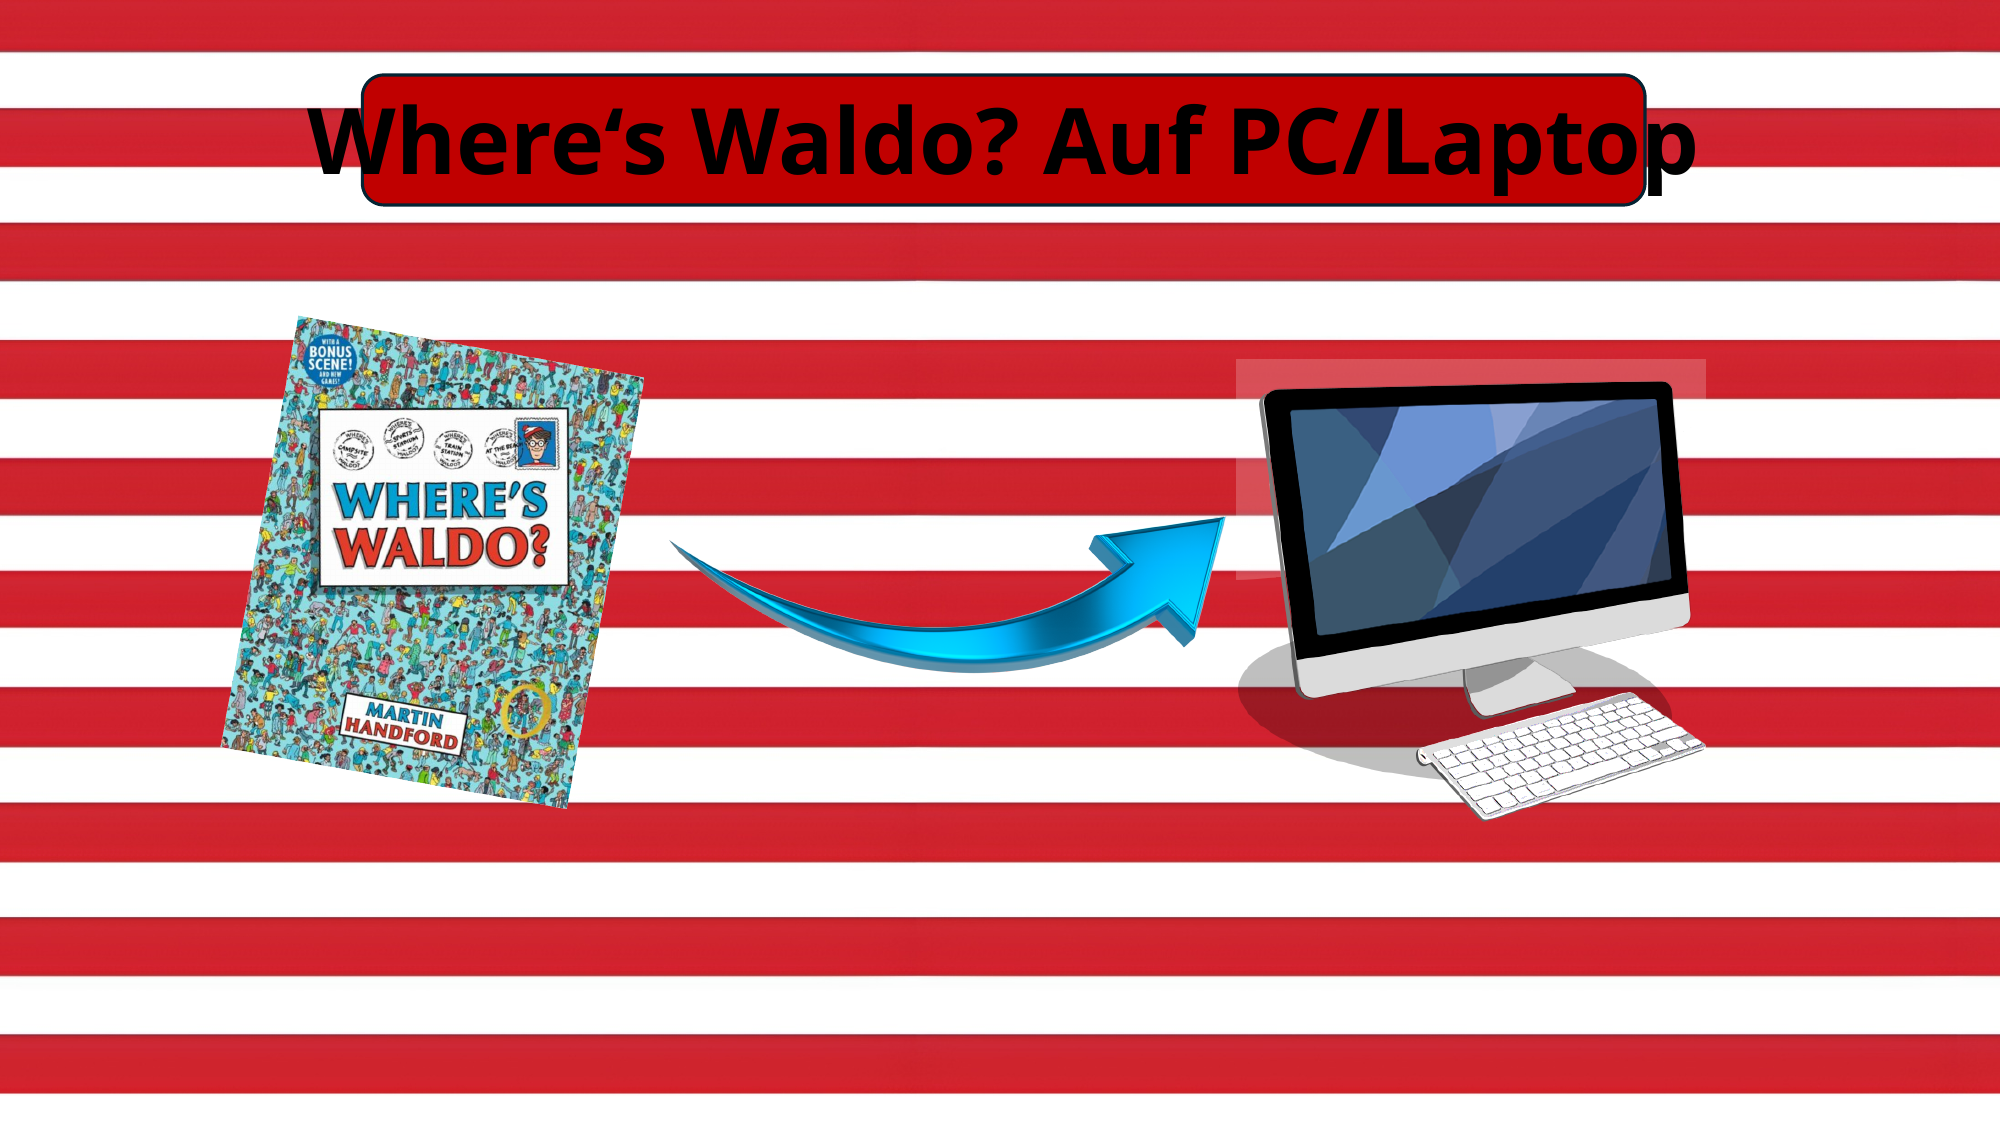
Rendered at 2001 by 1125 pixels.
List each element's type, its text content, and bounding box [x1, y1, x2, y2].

picture [0, 0, 2000, 1125]
title Where‘s Waldo? Auf PC/Laptop [137, 39, 1872, 251]
